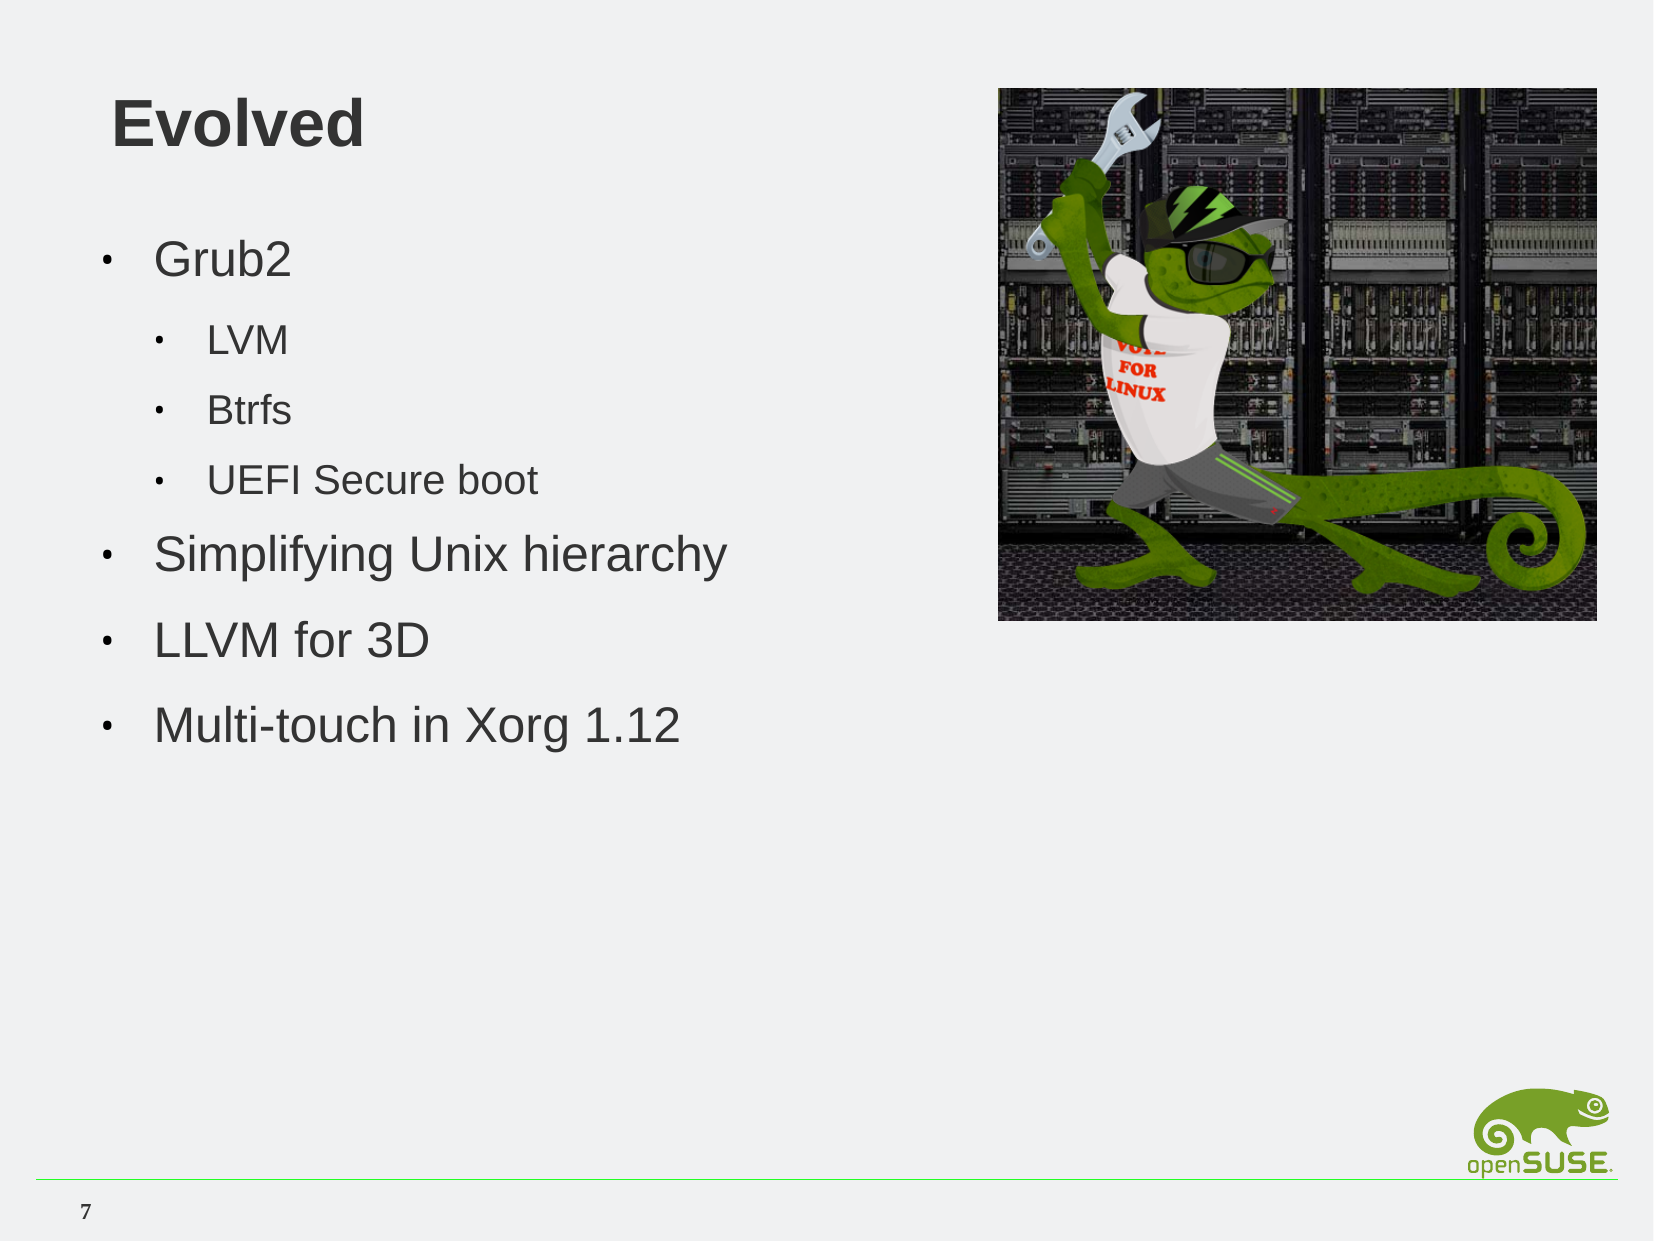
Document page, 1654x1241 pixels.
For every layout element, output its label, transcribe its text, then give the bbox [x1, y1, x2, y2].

list Grub2 LVM Btrfs UEFI Secure boot Simplifying Unix hierarchy LLVM for 3D Multi-touch in Xorg 1.12 [82, 231, 955, 1132]
title Evolved [111, 49, 1571, 198]
picture [0, 0, 1654, 1241]
